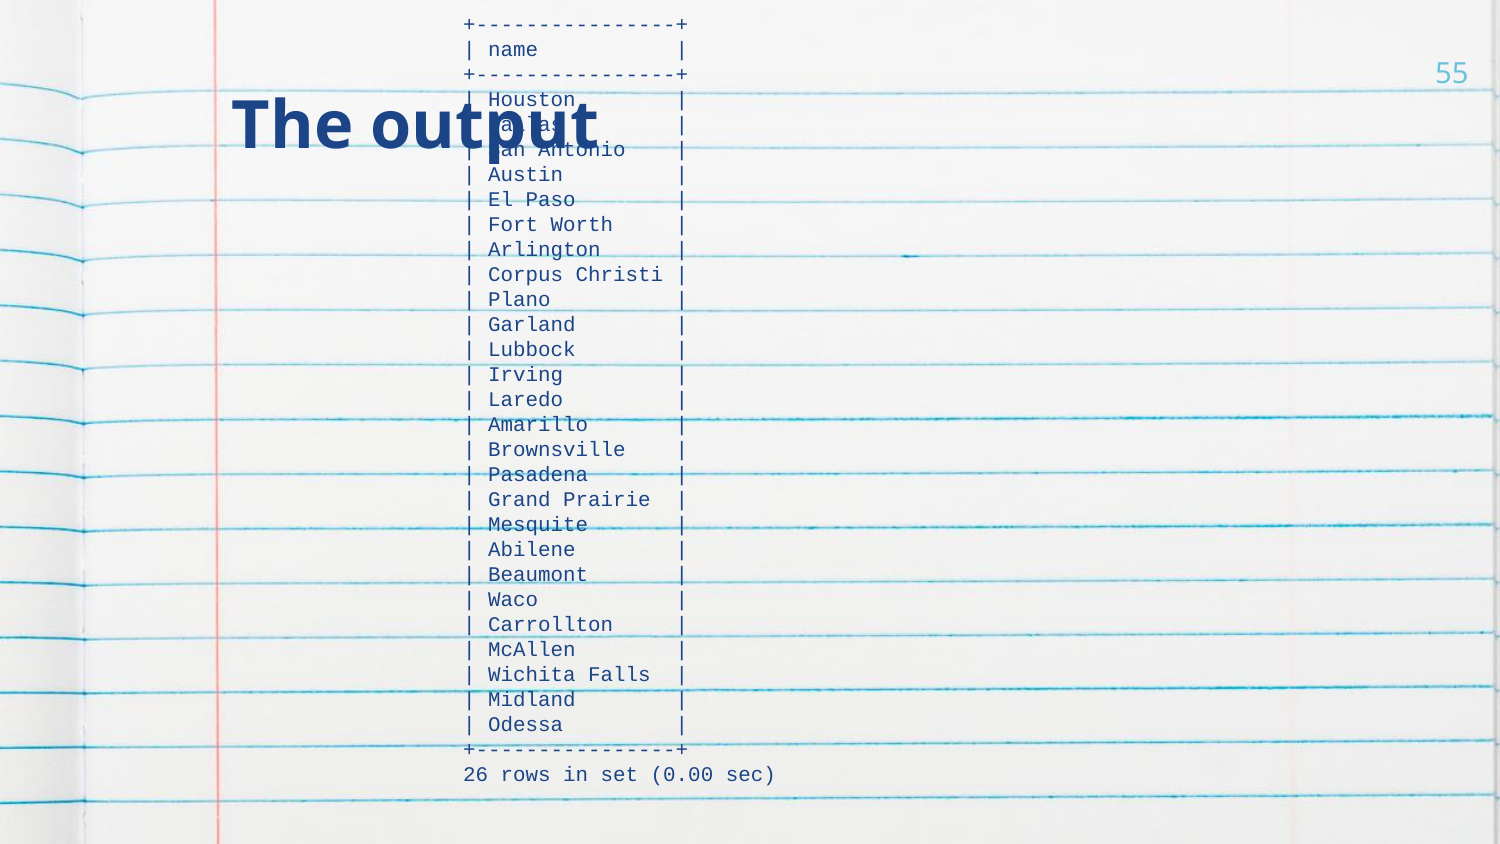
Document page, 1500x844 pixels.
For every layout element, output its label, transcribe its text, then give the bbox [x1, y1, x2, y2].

title The output [231, 21, 463, 162]
slide_number <number> [1378, 41, 1469, 107]
picture [0, 0, 1500, 844]
list +----------------+ | name | +----------------+ | Houston | | Dallas | | San Antonio | | Austin | | El Paso | | Fort Worth | | Arlington | | Corpus Christi | | Plano | | Garland | | Lubbock | | Irving | | Laredo | | Amarillo | | Brownsville | | Pasadena | | Grand Prairie | | Mesquite | | Abilene | | Beaumont | | Waco | | Carrollton | | McAllen | | Wichita Falls | | Midland | | Odessa | +----------------+ 26 rows in set (0.00 sec) [463, 10, 1425, 748]
